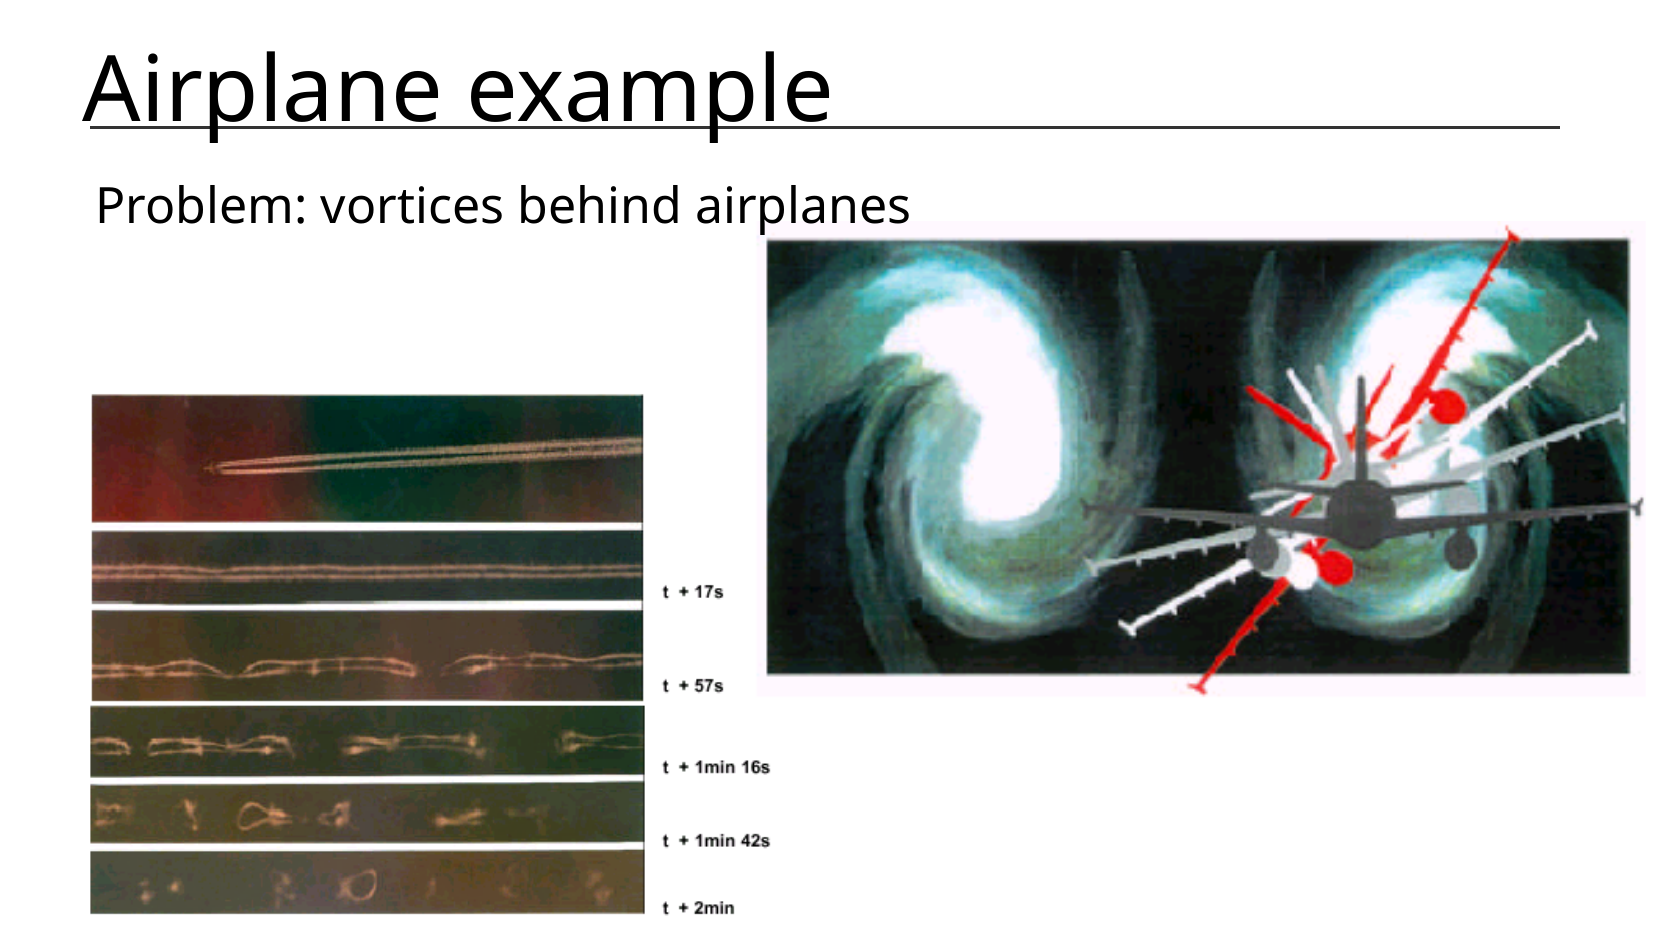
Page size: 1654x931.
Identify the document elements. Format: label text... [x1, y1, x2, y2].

picture [82, 221, 1646, 922]
text_box Problem: vortices behind airplanes [80, 162, 968, 239]
title Airplane example [82, 32, 1571, 140]
